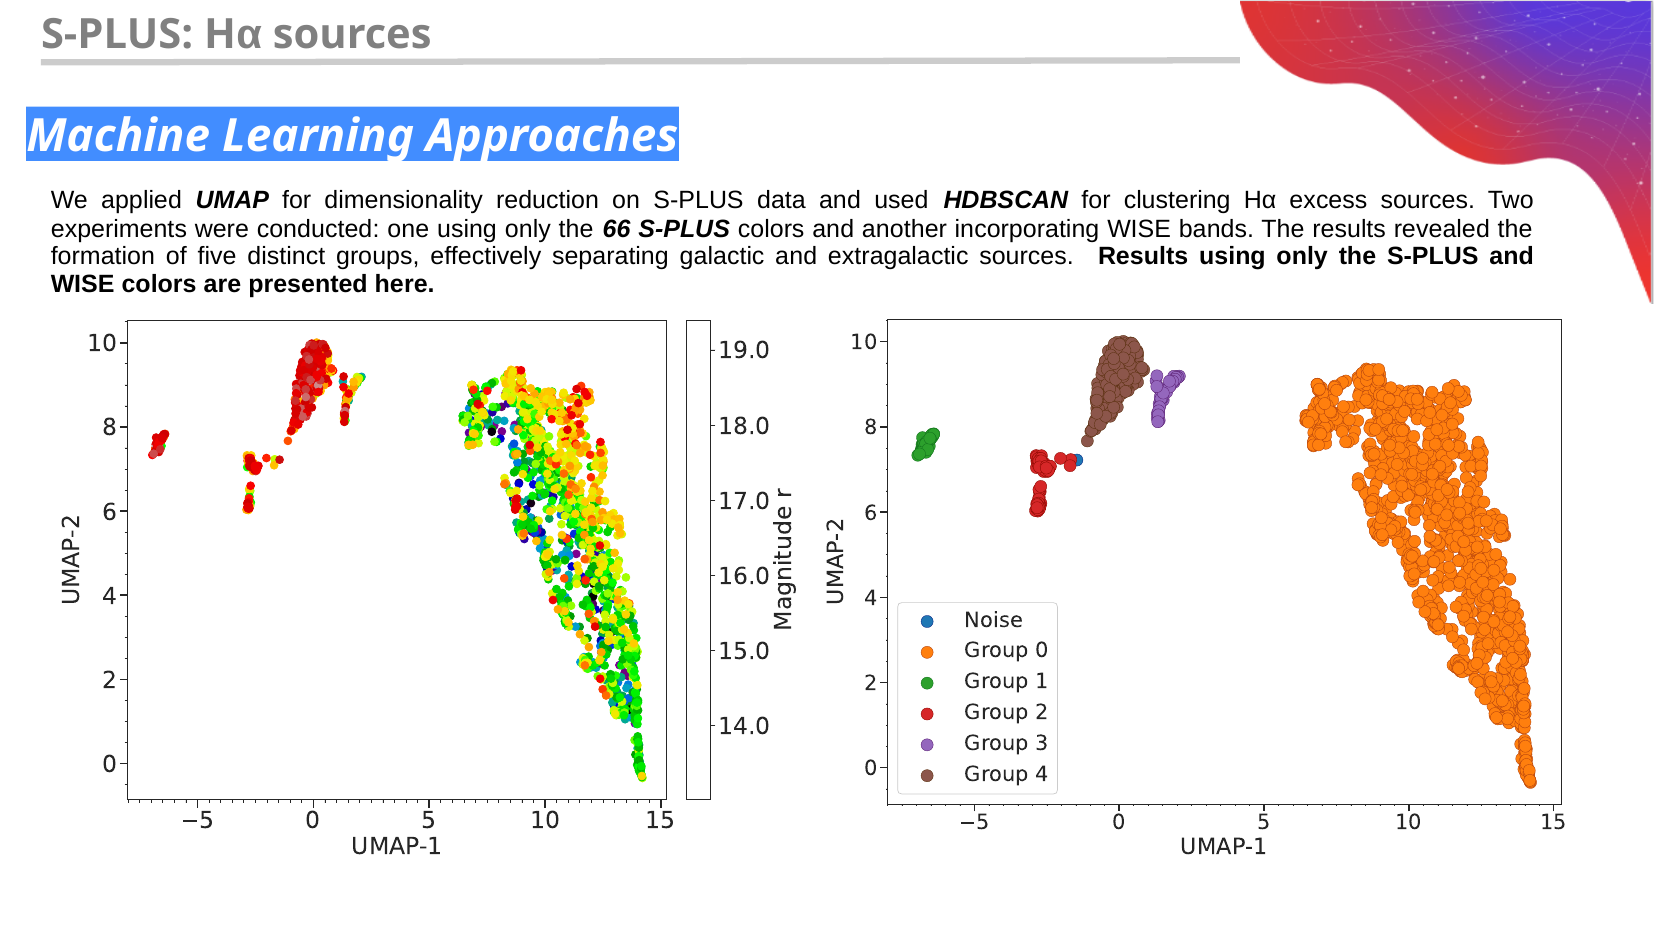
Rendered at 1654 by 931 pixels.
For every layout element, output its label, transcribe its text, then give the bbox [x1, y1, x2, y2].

text_box Machine Learning Approaches [26, 106, 679, 161]
text_box We applied UMAP for dimensionality reduction on S-PLUS data and used HDBSCAN for clustering Hα excess sources. Two experiments were conducted: one using only the 66 S-PLUS colors and another incorporating WISE bands. The results revealed the formation of five distinct groups, effectively separating galactic and extragalactic sources. Results using only the S-PLUS and WISE colors are presented here. [36, 178, 1550, 306]
text_box S-PLUS: Hα sources [26, 0, 477, 72]
picture [1240, 0, 1654, 304]
picture [21, 246, 1572, 869]
